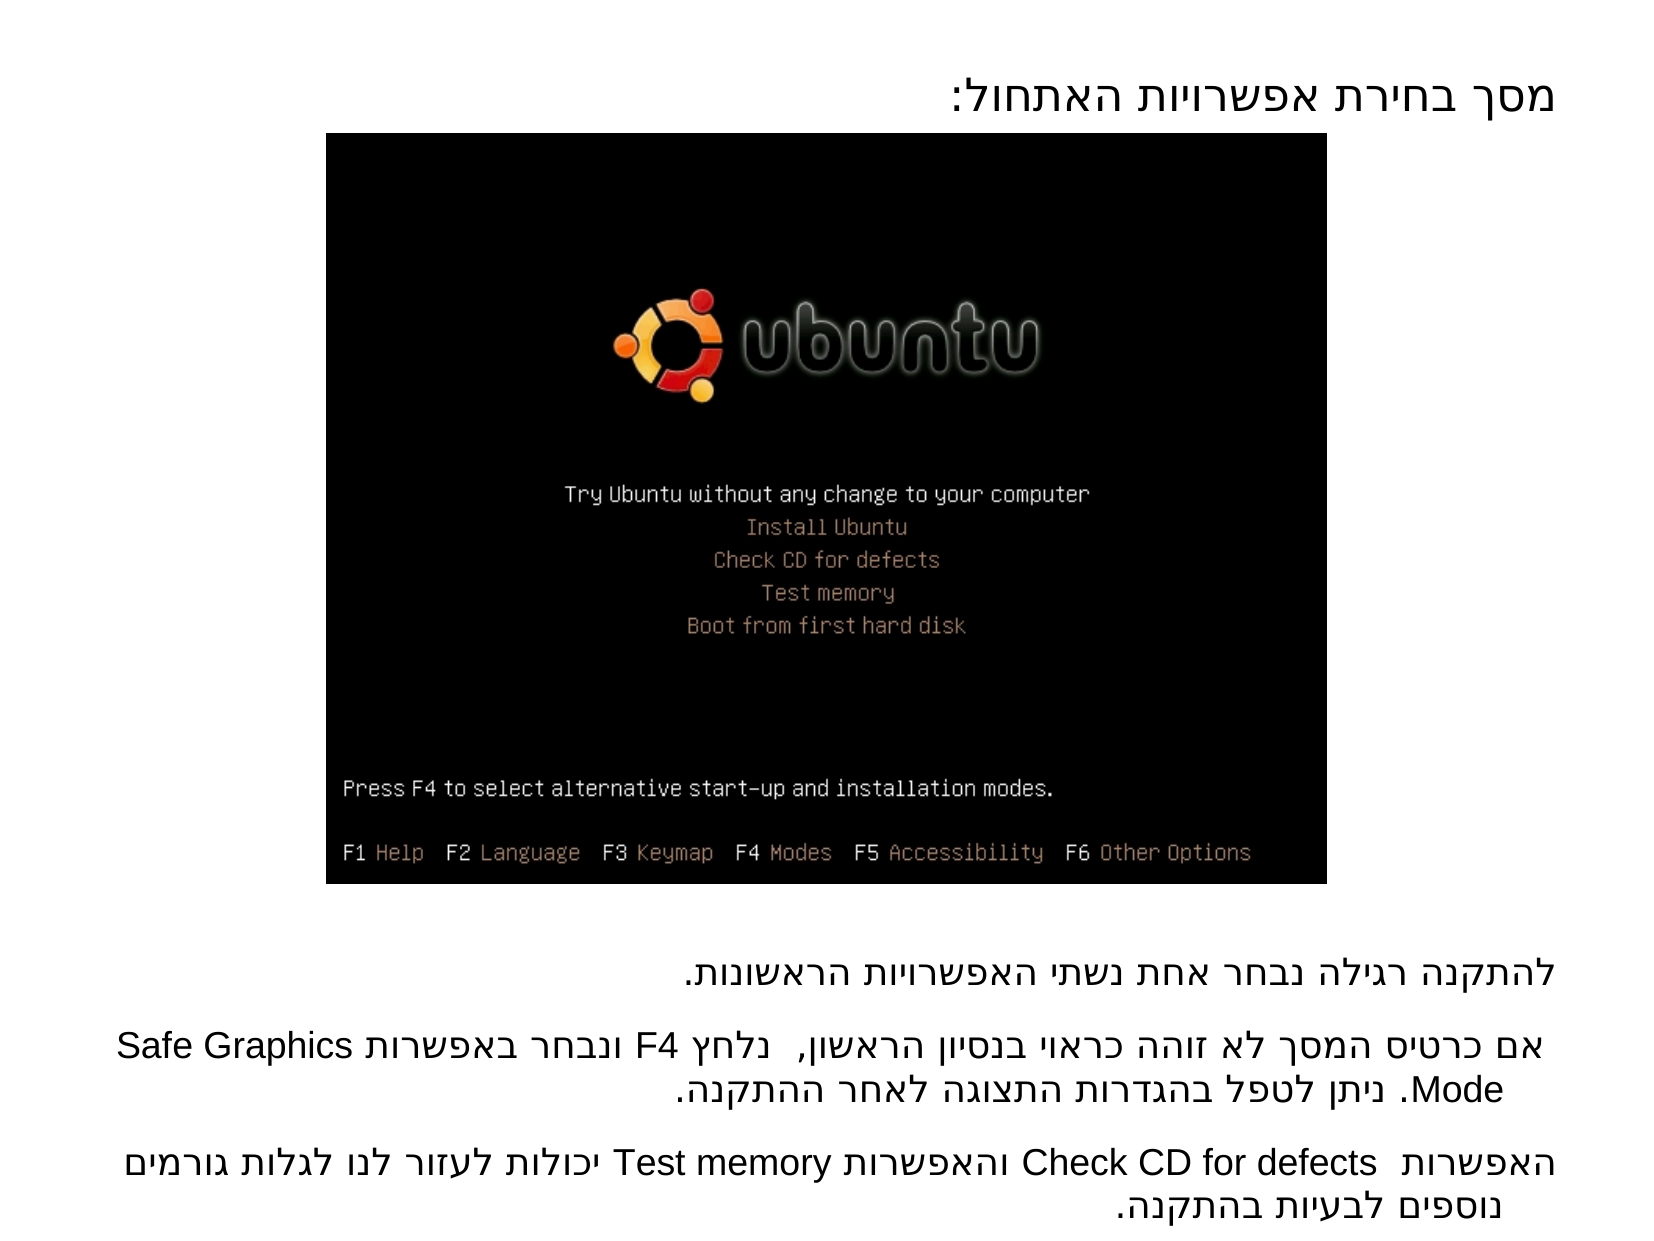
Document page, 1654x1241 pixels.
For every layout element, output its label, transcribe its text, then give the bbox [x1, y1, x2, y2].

picture [326, 133, 1327, 884]
list מסך בחירת אפשרויות האתחול: להתקנה רגילה נבחר אחת נשתי האפשרויות הראשונות. אם כרטיס המסך לא זוהה כראוי בנסיון הראשון, נלחץ F4 ונבחר באפשרות Safe Graphics Mode. ניתן לטפל בהגדרות התצוגה לאחר ההתקנה. האפשרות Check CD for defects והאפשרות Test memory יכולות לעזור לנו לגלות גורמים נוספים לבעיות בהתקנה. [86, 68, 1576, 1208]
